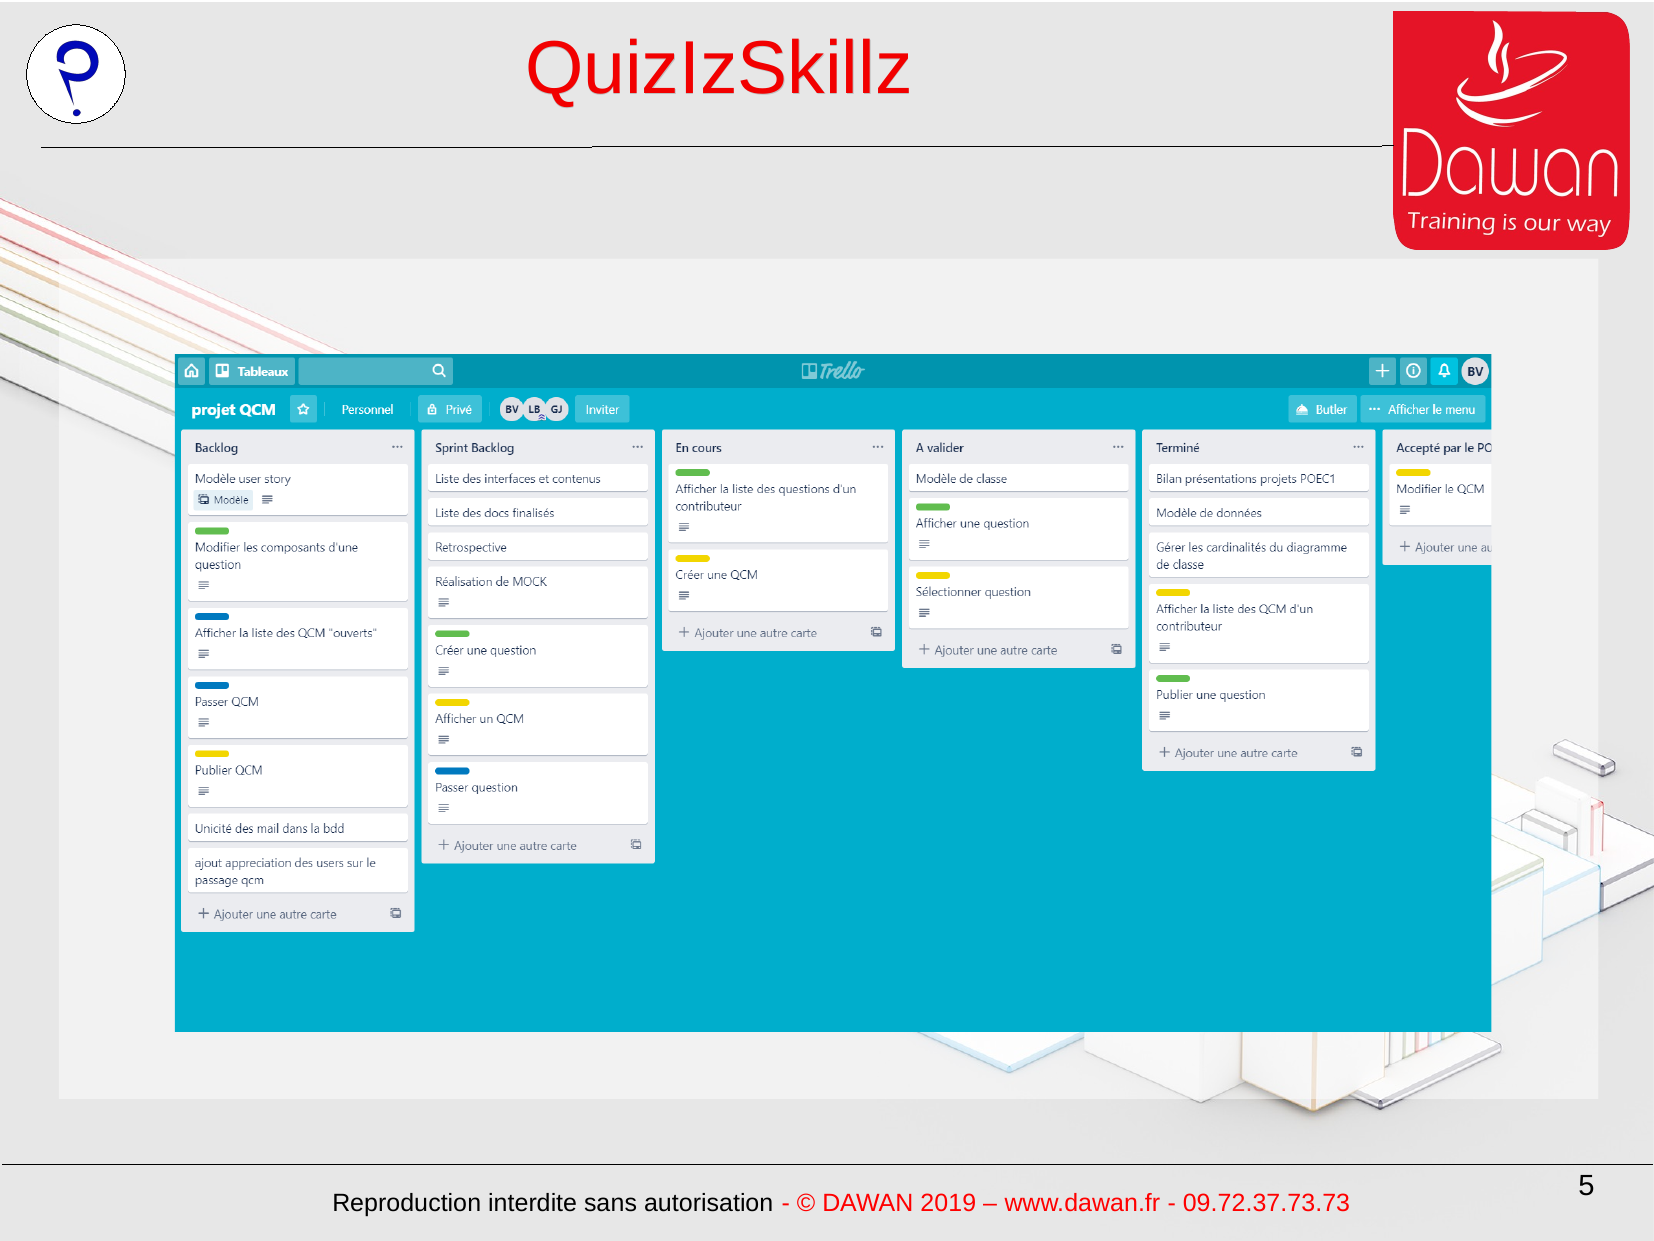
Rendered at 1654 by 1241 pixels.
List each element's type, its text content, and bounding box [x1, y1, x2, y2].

picture [0, 2, 1654, 1241]
text_box [58, 258, 1599, 1099]
text_box [26, 24, 116, 124]
text_box [90, 26, 126, 98]
picture [41, 25, 120, 120]
title QuizIzSkillz [35, 0, 1424, 178]
